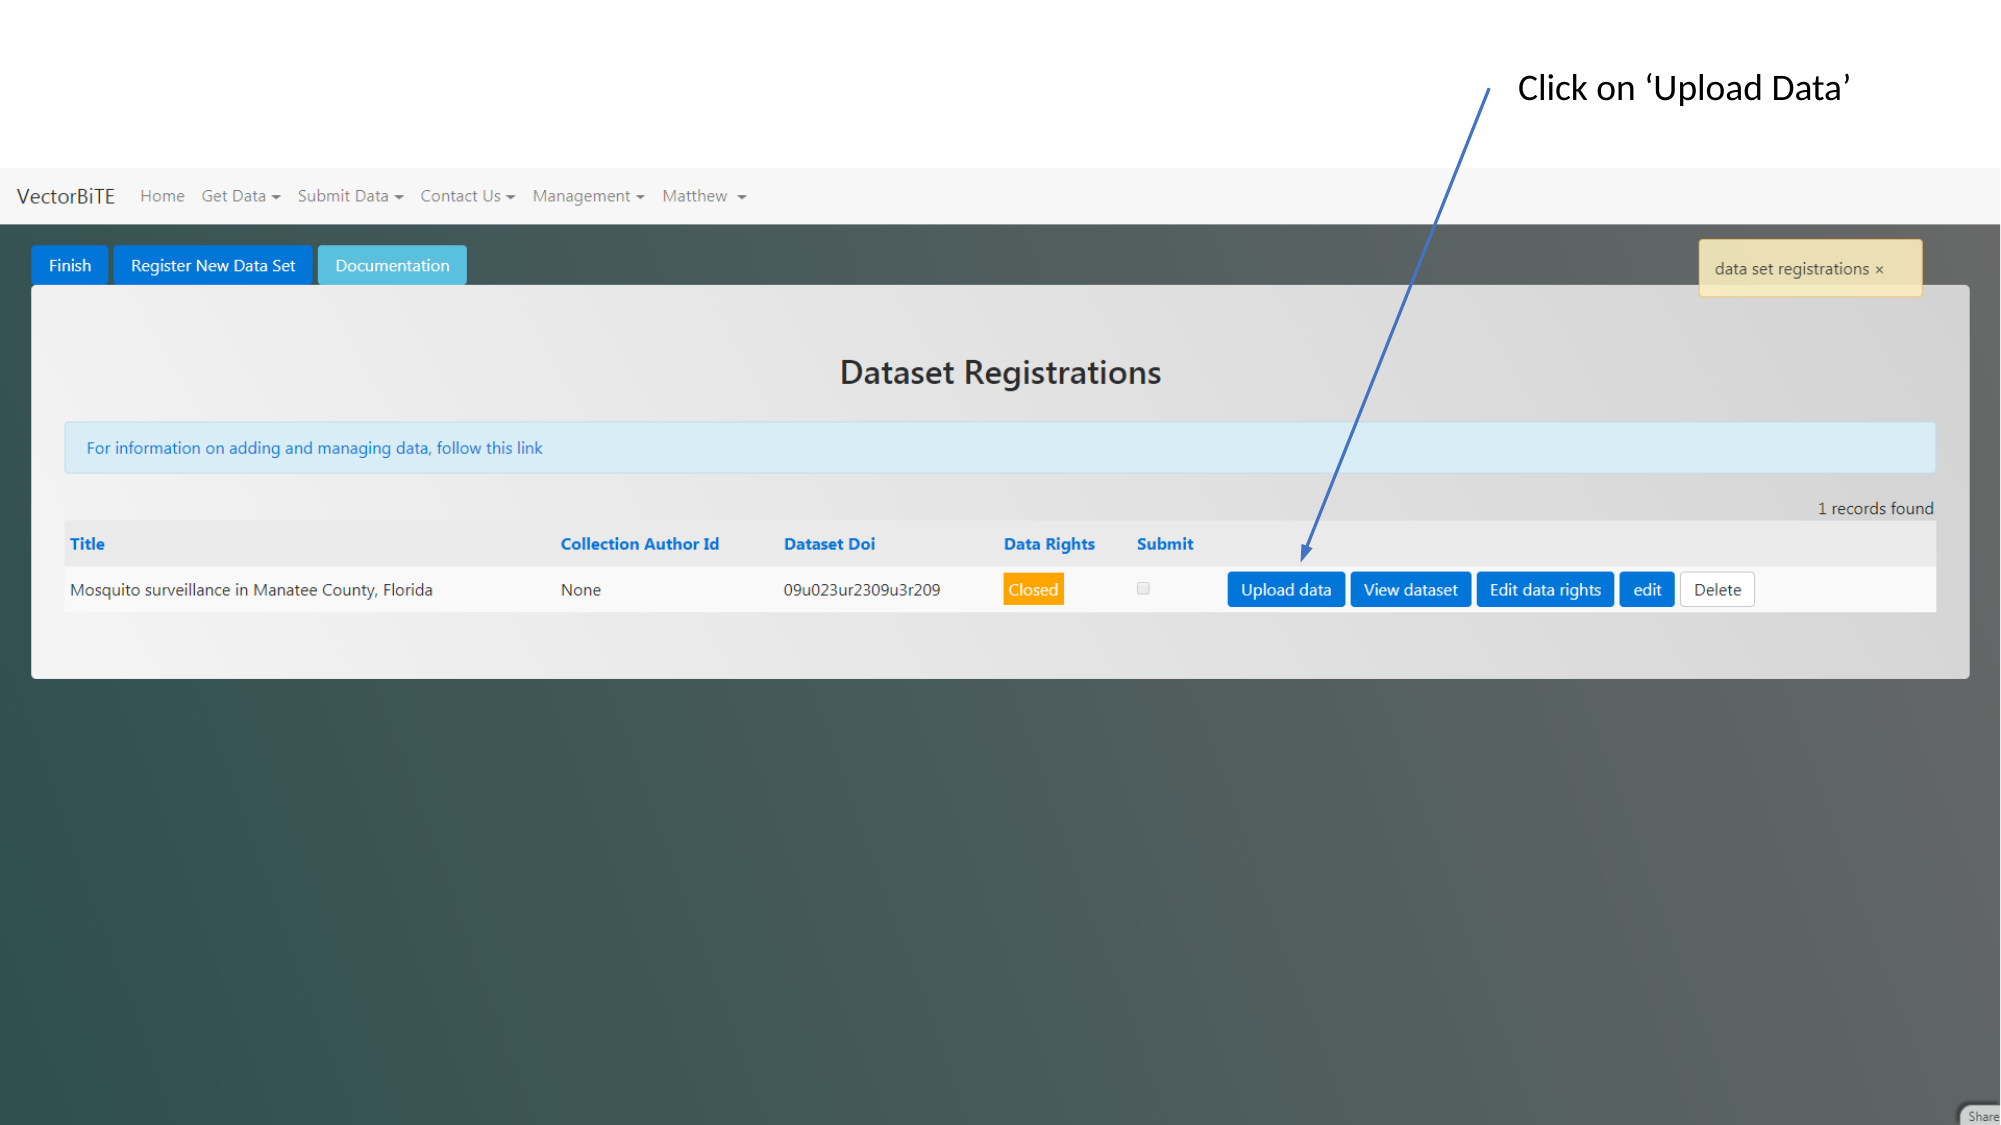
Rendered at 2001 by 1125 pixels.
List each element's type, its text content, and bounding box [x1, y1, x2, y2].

picture [0, 168, 2000, 1125]
text_box Click on ‘Upload Data’ [1503, 55, 1871, 117]
